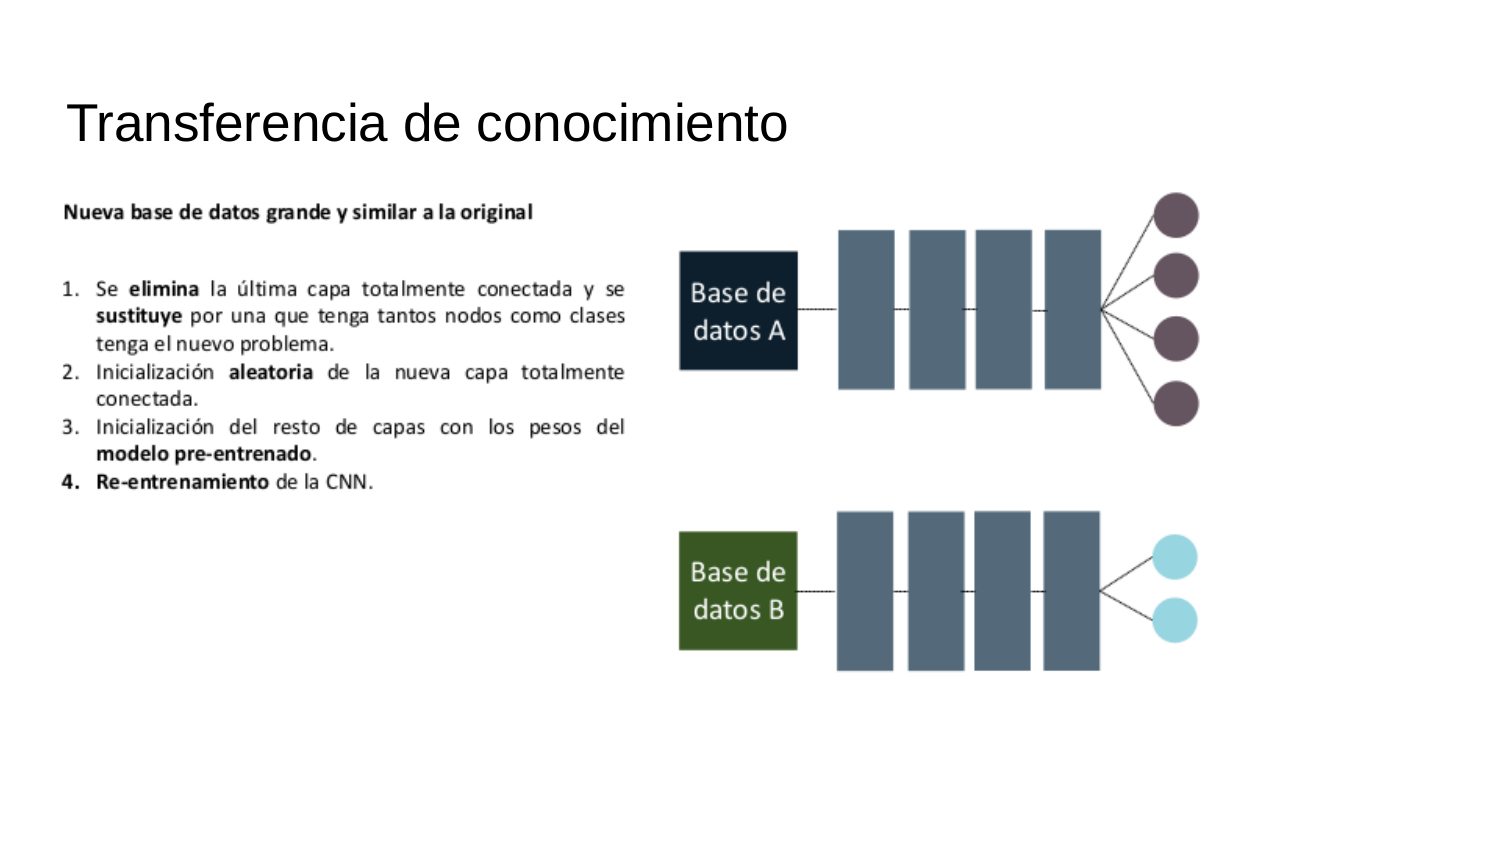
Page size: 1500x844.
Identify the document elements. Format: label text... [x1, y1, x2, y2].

picture [51, 188, 1206, 693]
title Transferencia de conocimiento [51, 72, 1449, 167]
